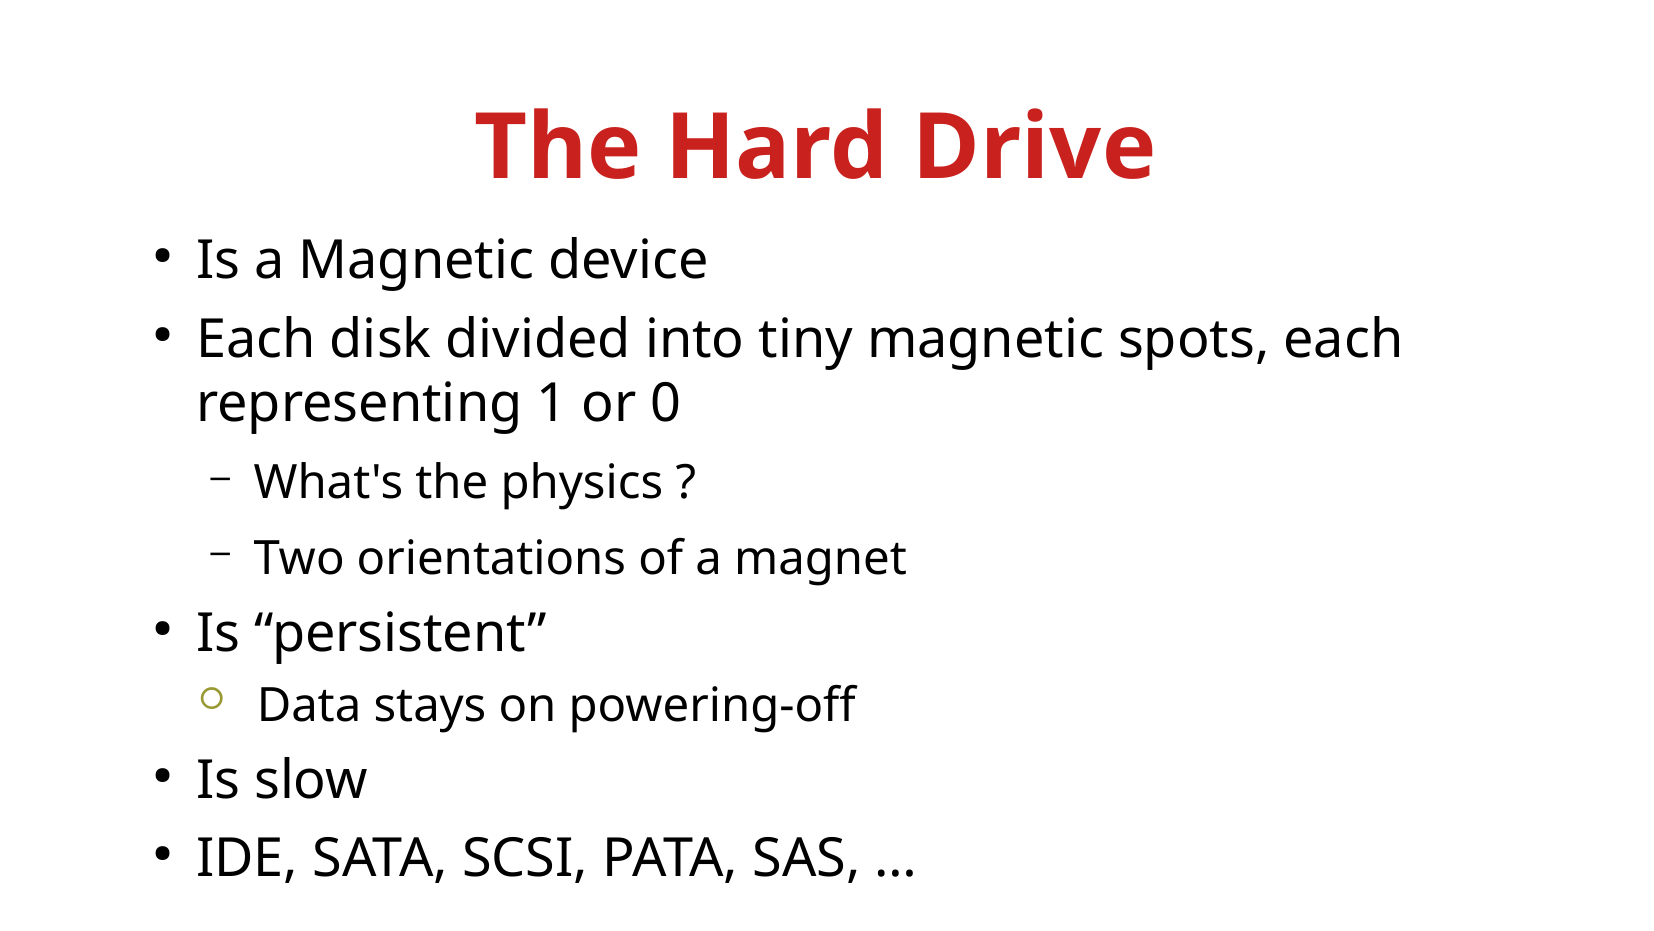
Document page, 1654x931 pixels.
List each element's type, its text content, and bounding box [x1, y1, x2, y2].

title The Hard Drive [168, 12, 1463, 205]
list Is a Magnetic device Each disk divided into tiny magnetic spots, each representing 1 or 0 What's the physics ? Two orientations of a magnet Is “persistent” Data stays on powering-off Is slow IDE, SATA, SCSI, PATA, SAS, … [124, 217, 1613, 900]
